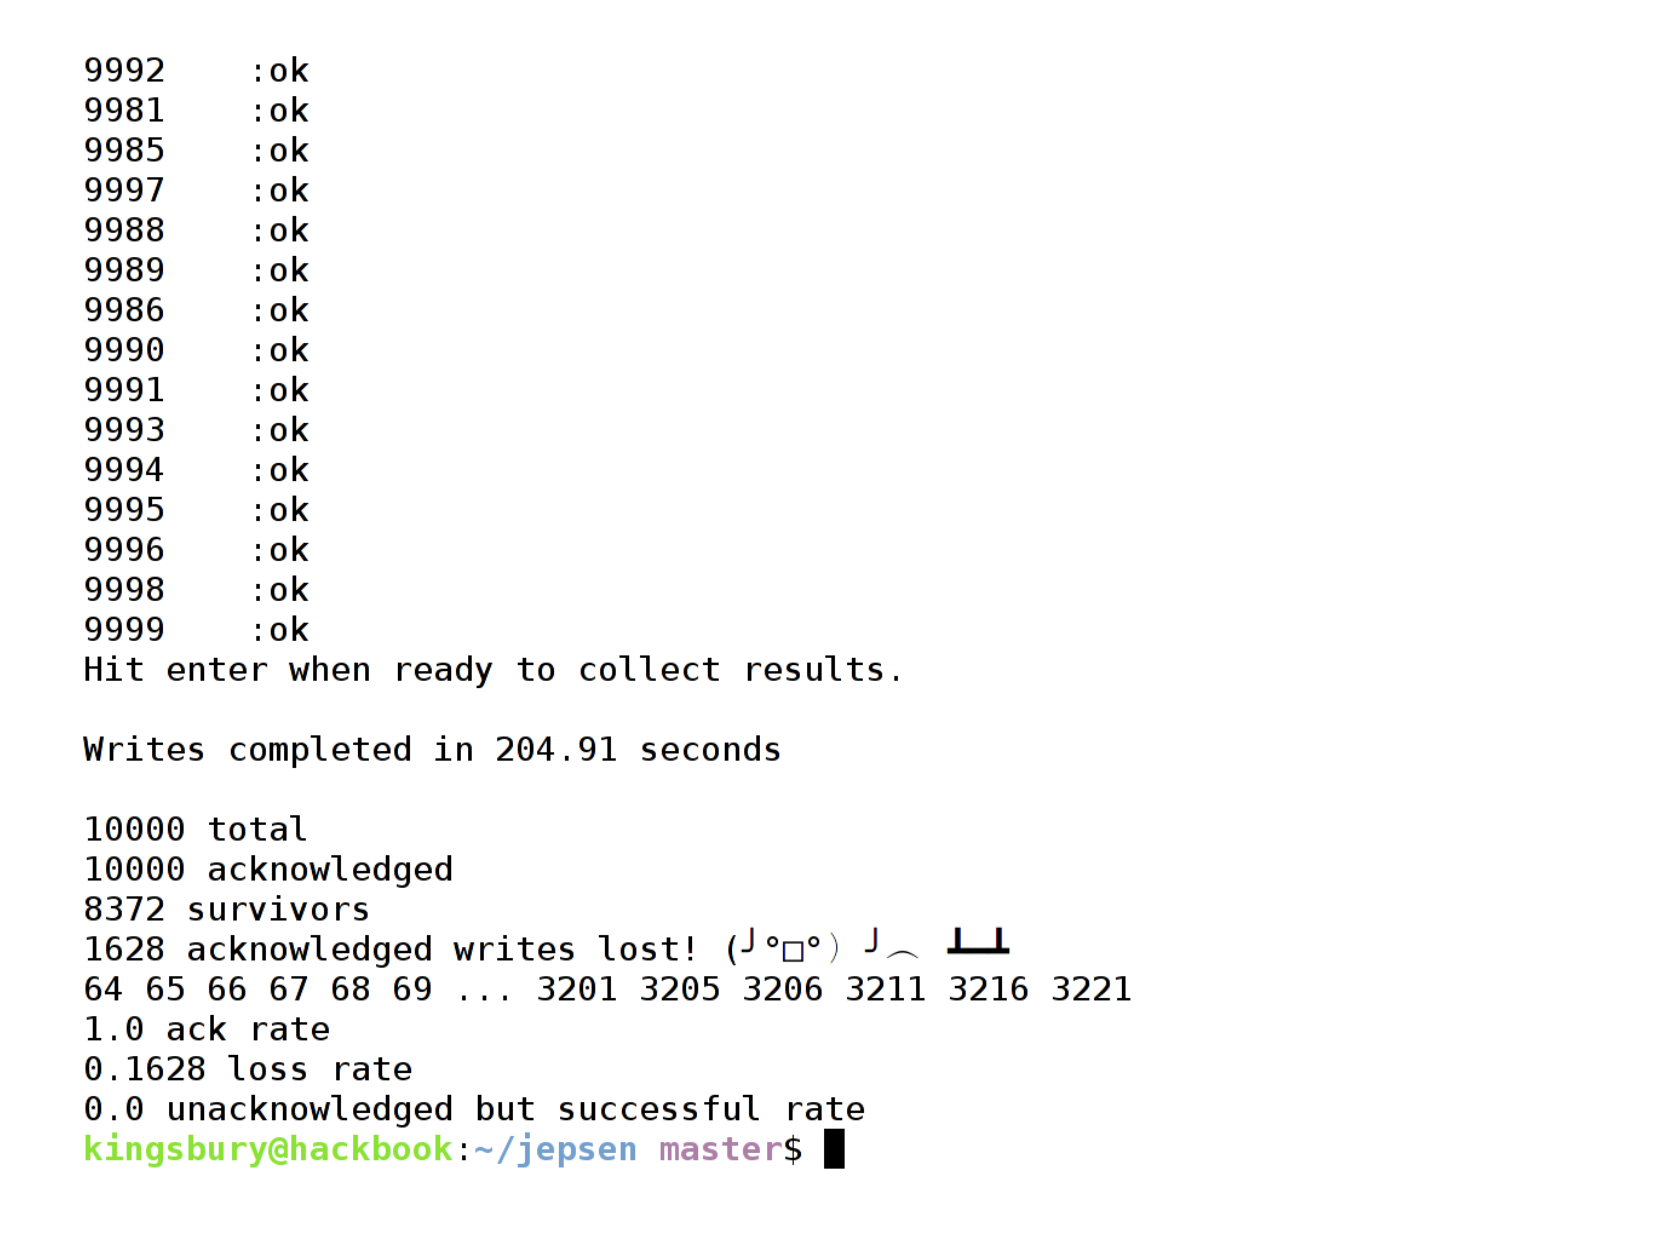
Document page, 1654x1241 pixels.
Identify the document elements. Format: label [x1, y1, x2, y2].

picture [82, 49, 1653, 1171]
